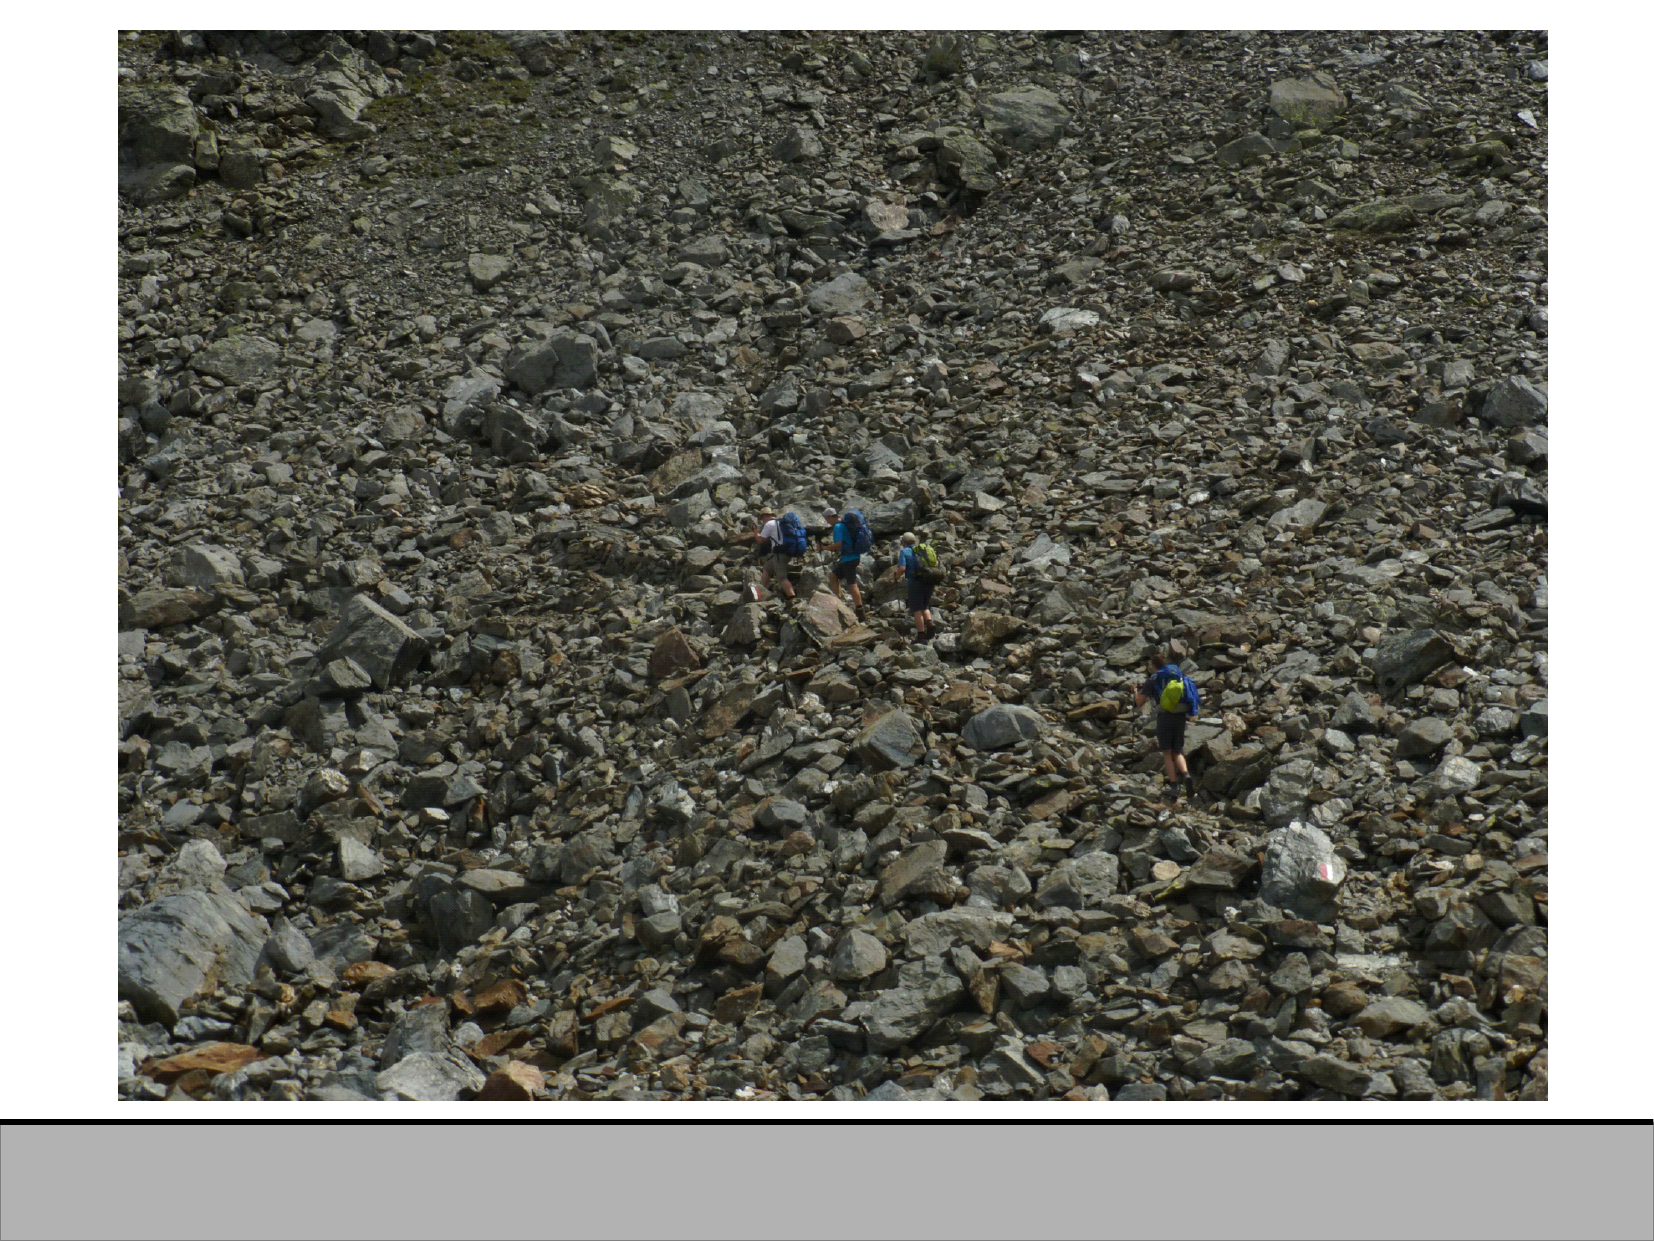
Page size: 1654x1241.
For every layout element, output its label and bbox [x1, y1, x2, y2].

text_box [0, 1125, 1654, 1241]
picture [118, 30, 1548, 1101]
